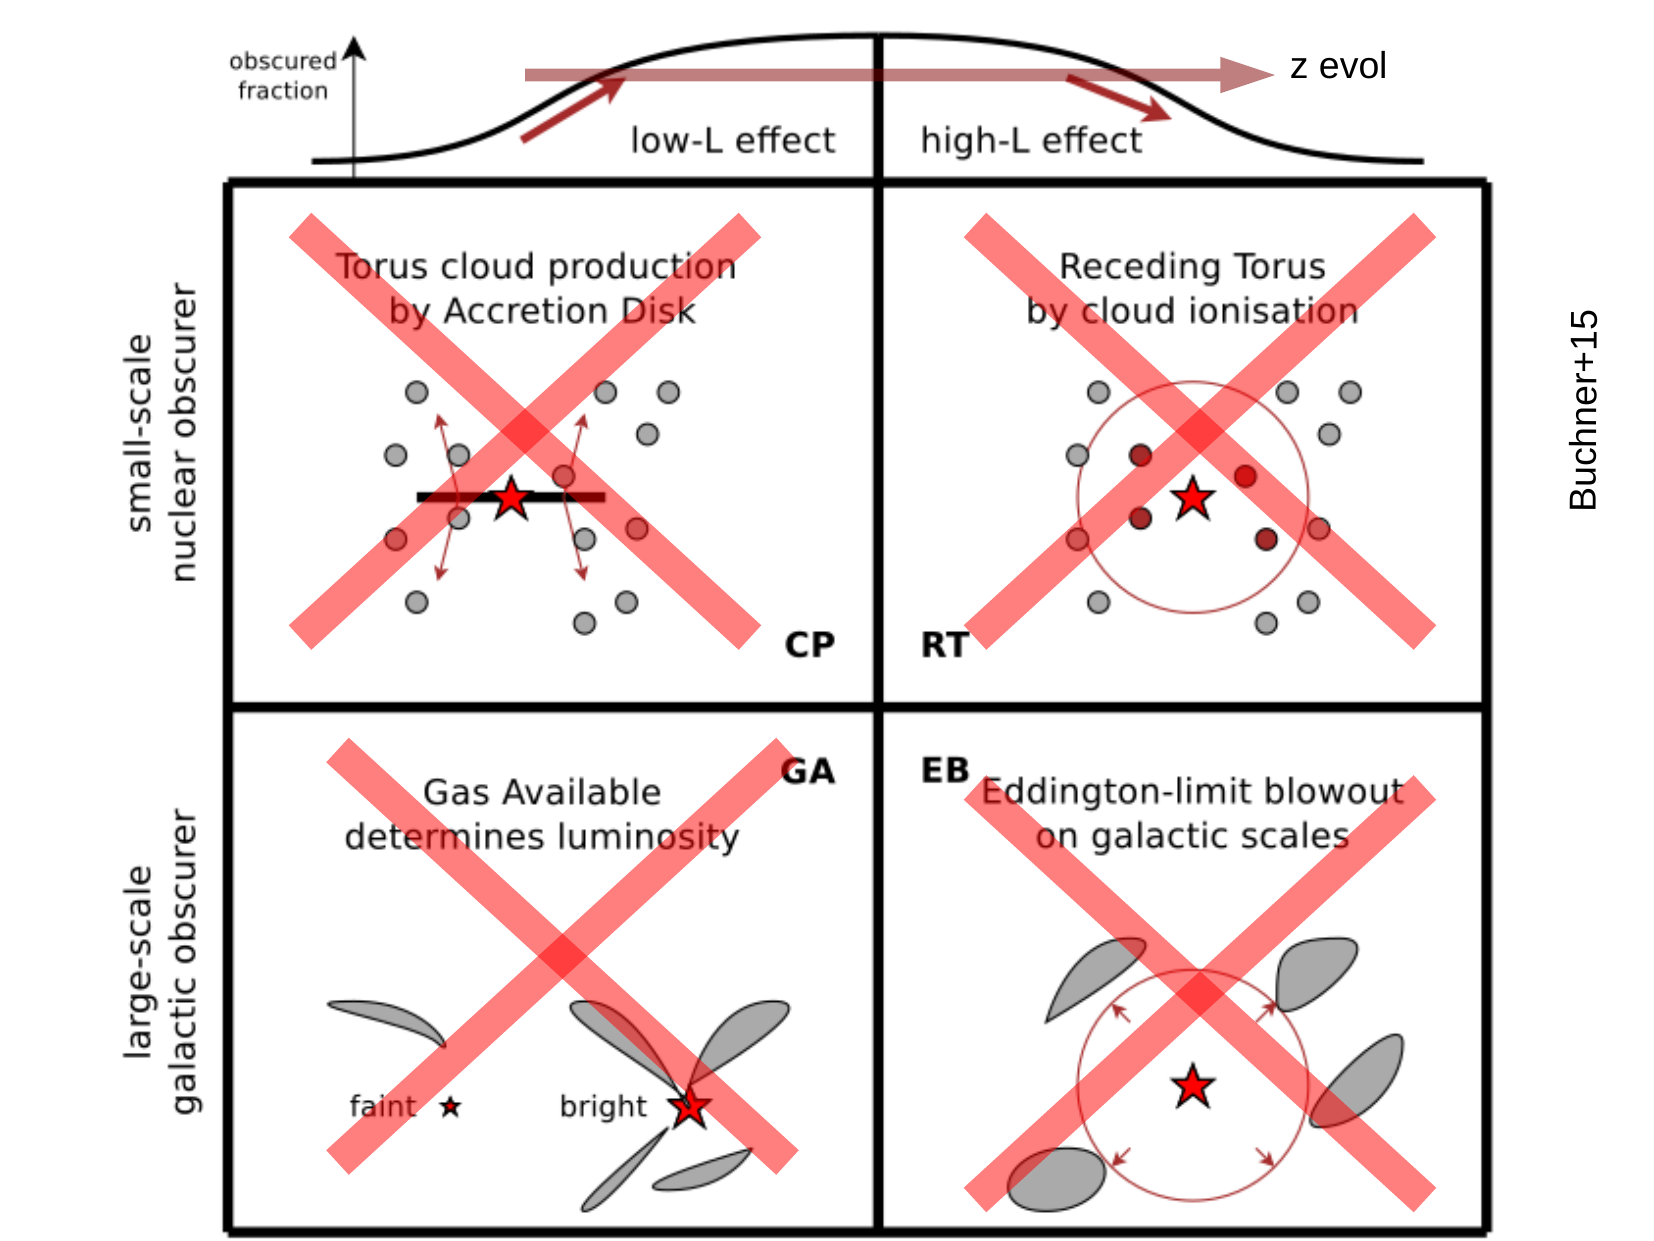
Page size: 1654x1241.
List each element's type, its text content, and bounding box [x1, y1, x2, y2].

text_box z evol [1275, 37, 1463, 95]
text_box Buchner+15 [1554, 294, 1613, 563]
picture [90, 14, 1521, 1241]
